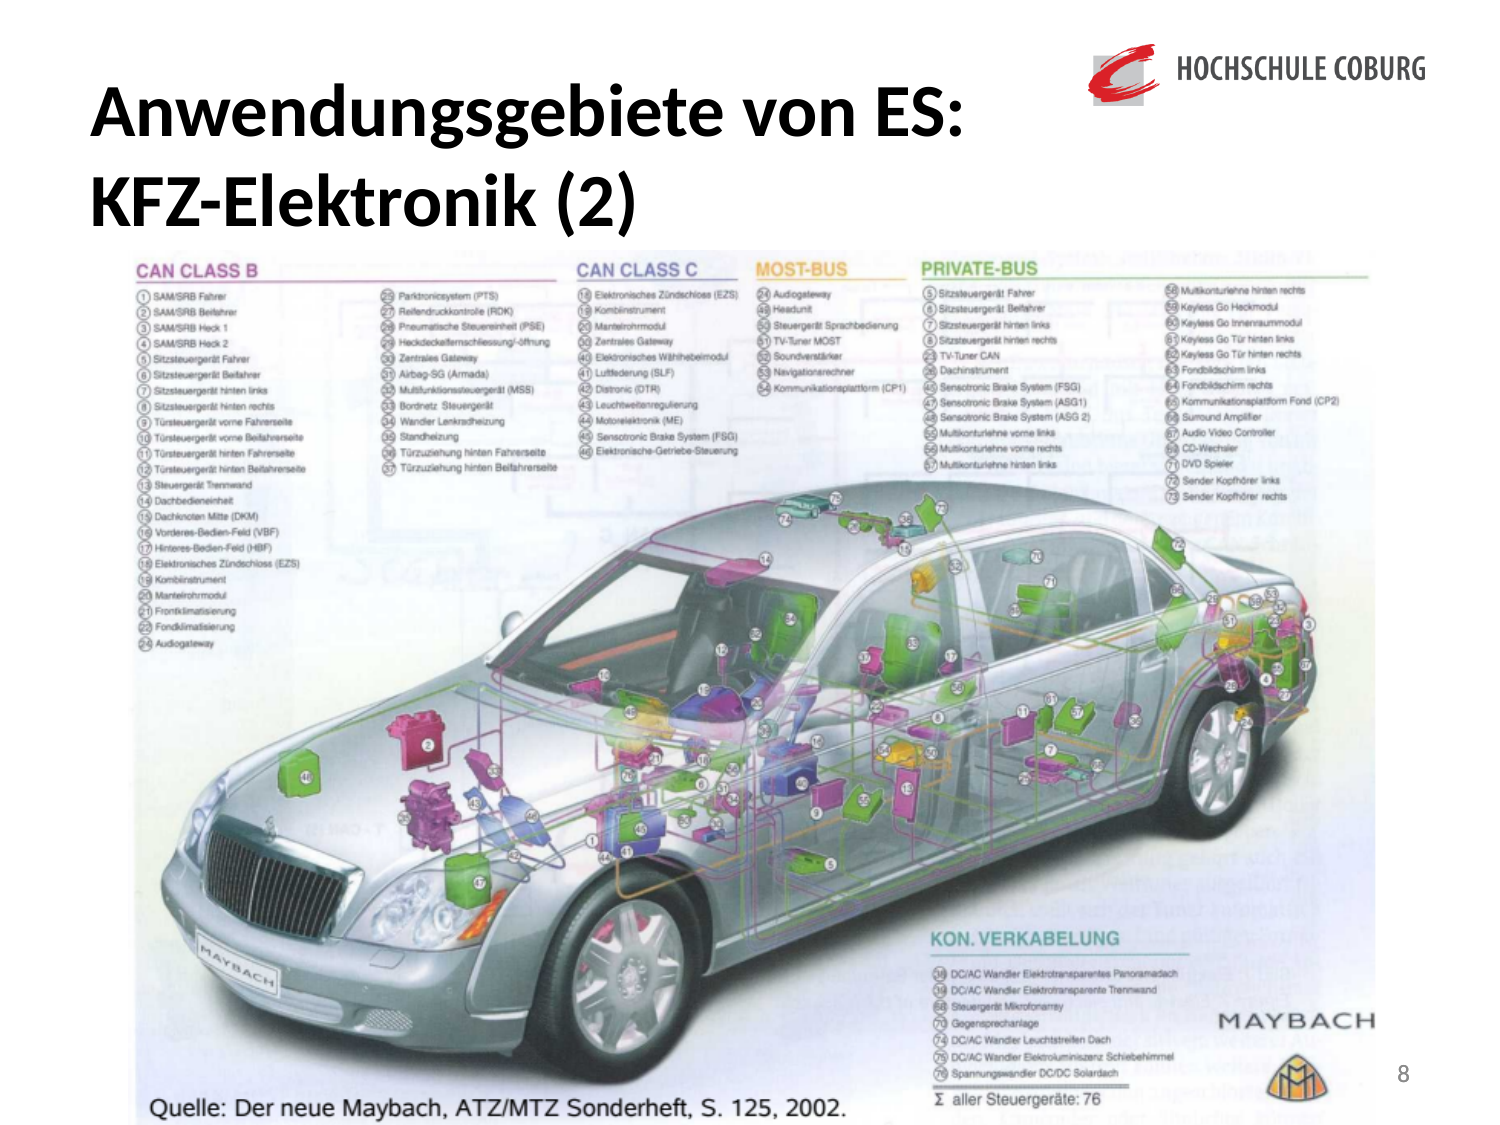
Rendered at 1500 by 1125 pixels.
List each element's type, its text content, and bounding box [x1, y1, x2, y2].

picture [128, 250, 1376, 1125]
slide_number <number> [1376, 1042, 1425, 1103]
picture [1088, 44, 1425, 106]
title Anwendungsgebiete von ES: KFZ-Elektronik (2) [75, 45, 1425, 259]
